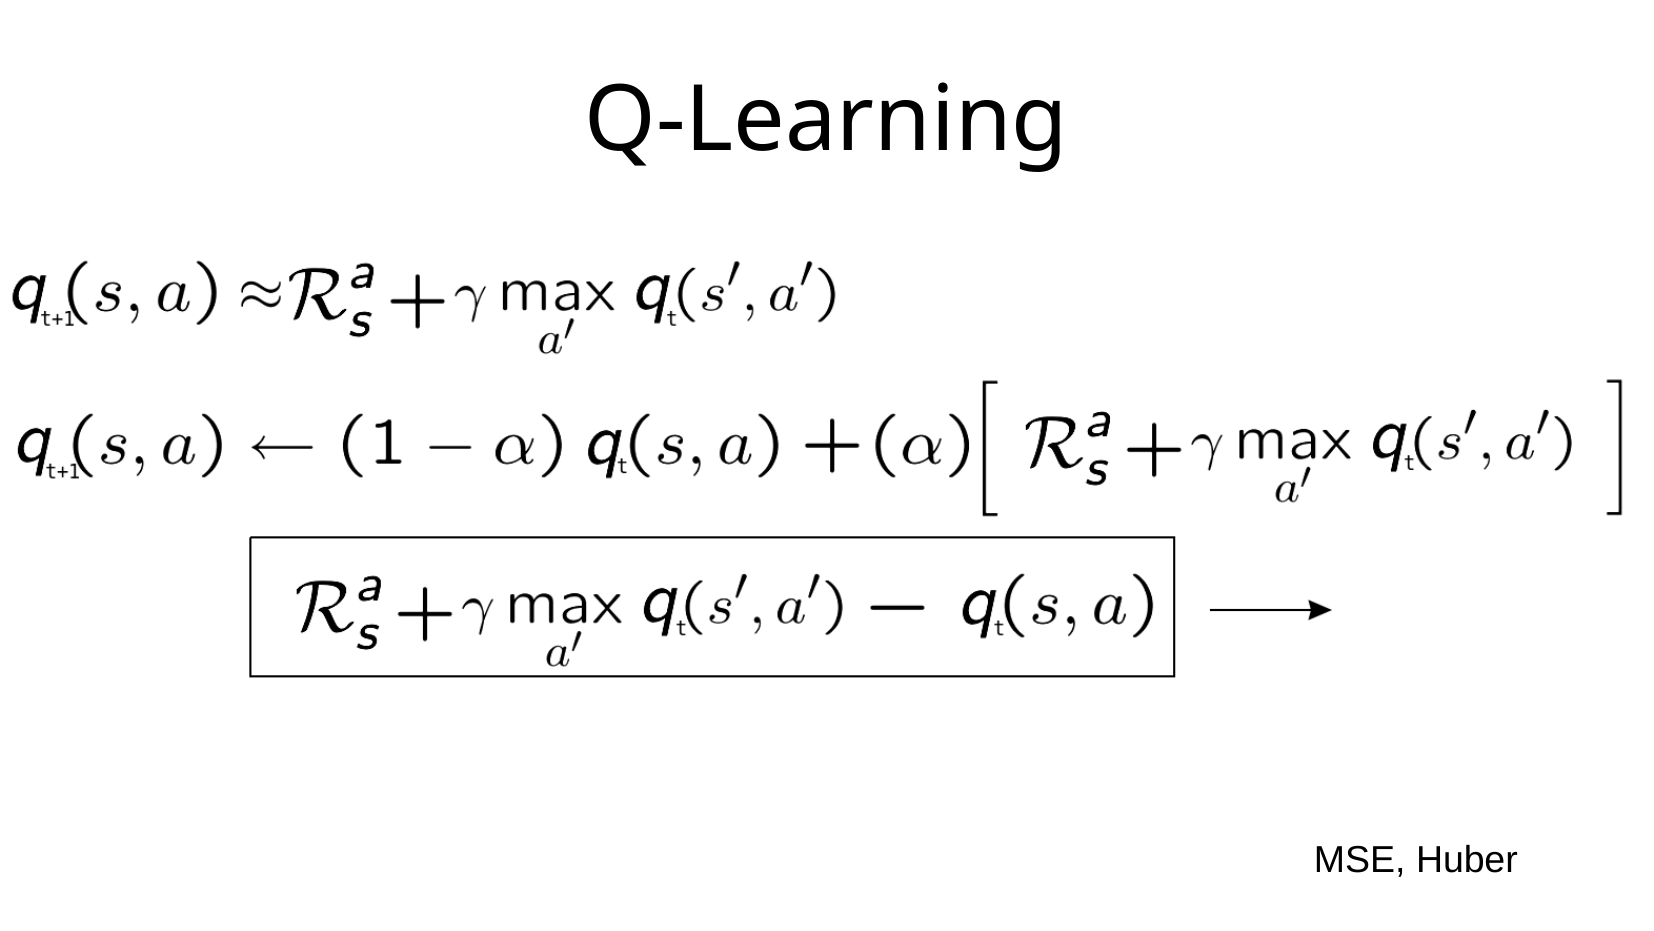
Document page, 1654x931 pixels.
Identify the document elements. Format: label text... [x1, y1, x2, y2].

title Q-Learning [82, 37, 1571, 193]
picture [0, 231, 1654, 709]
text_box MSE, Huber [1299, 831, 1654, 931]
